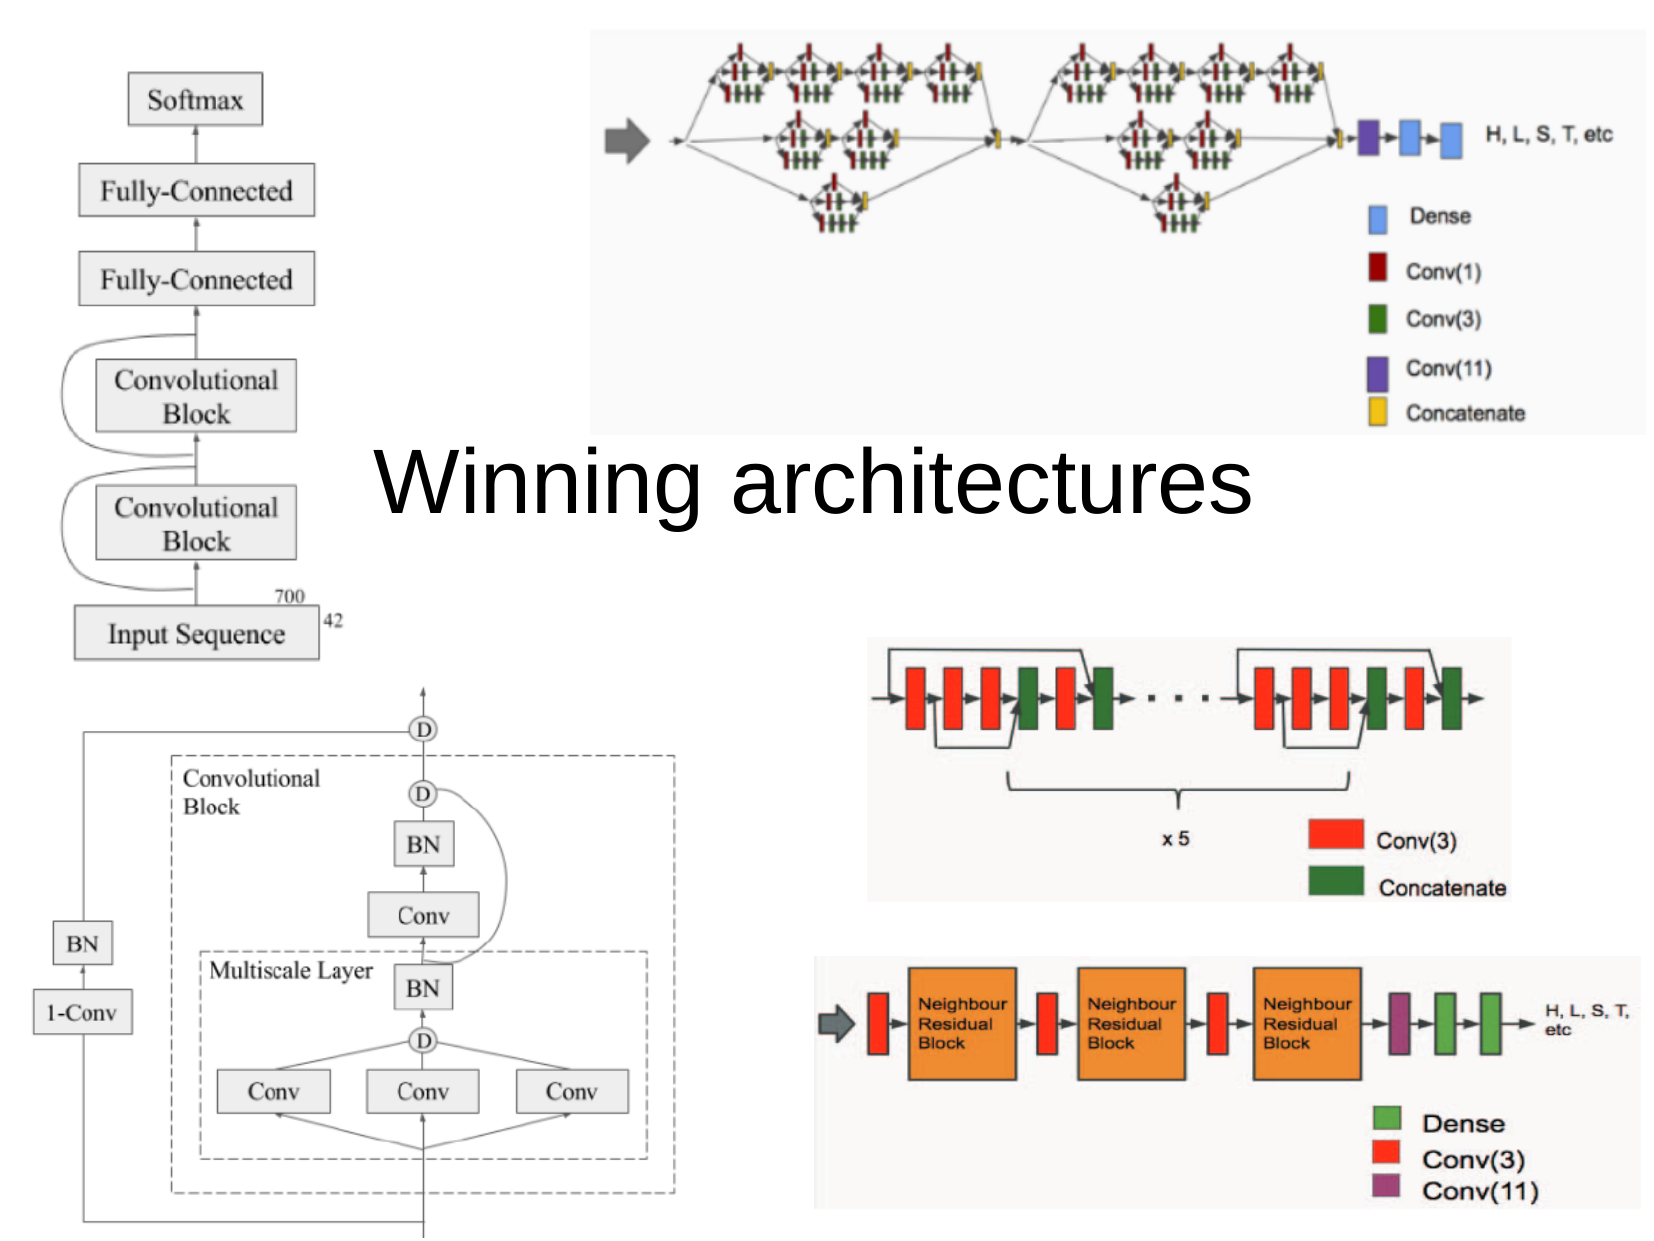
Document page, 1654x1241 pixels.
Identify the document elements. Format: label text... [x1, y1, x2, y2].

picture [862, 637, 1517, 902]
picture [0, 58, 697, 1238]
title Winning architectures [346, 377, 1560, 586]
picture [814, 956, 1641, 1221]
picture [590, 23, 1646, 435]
